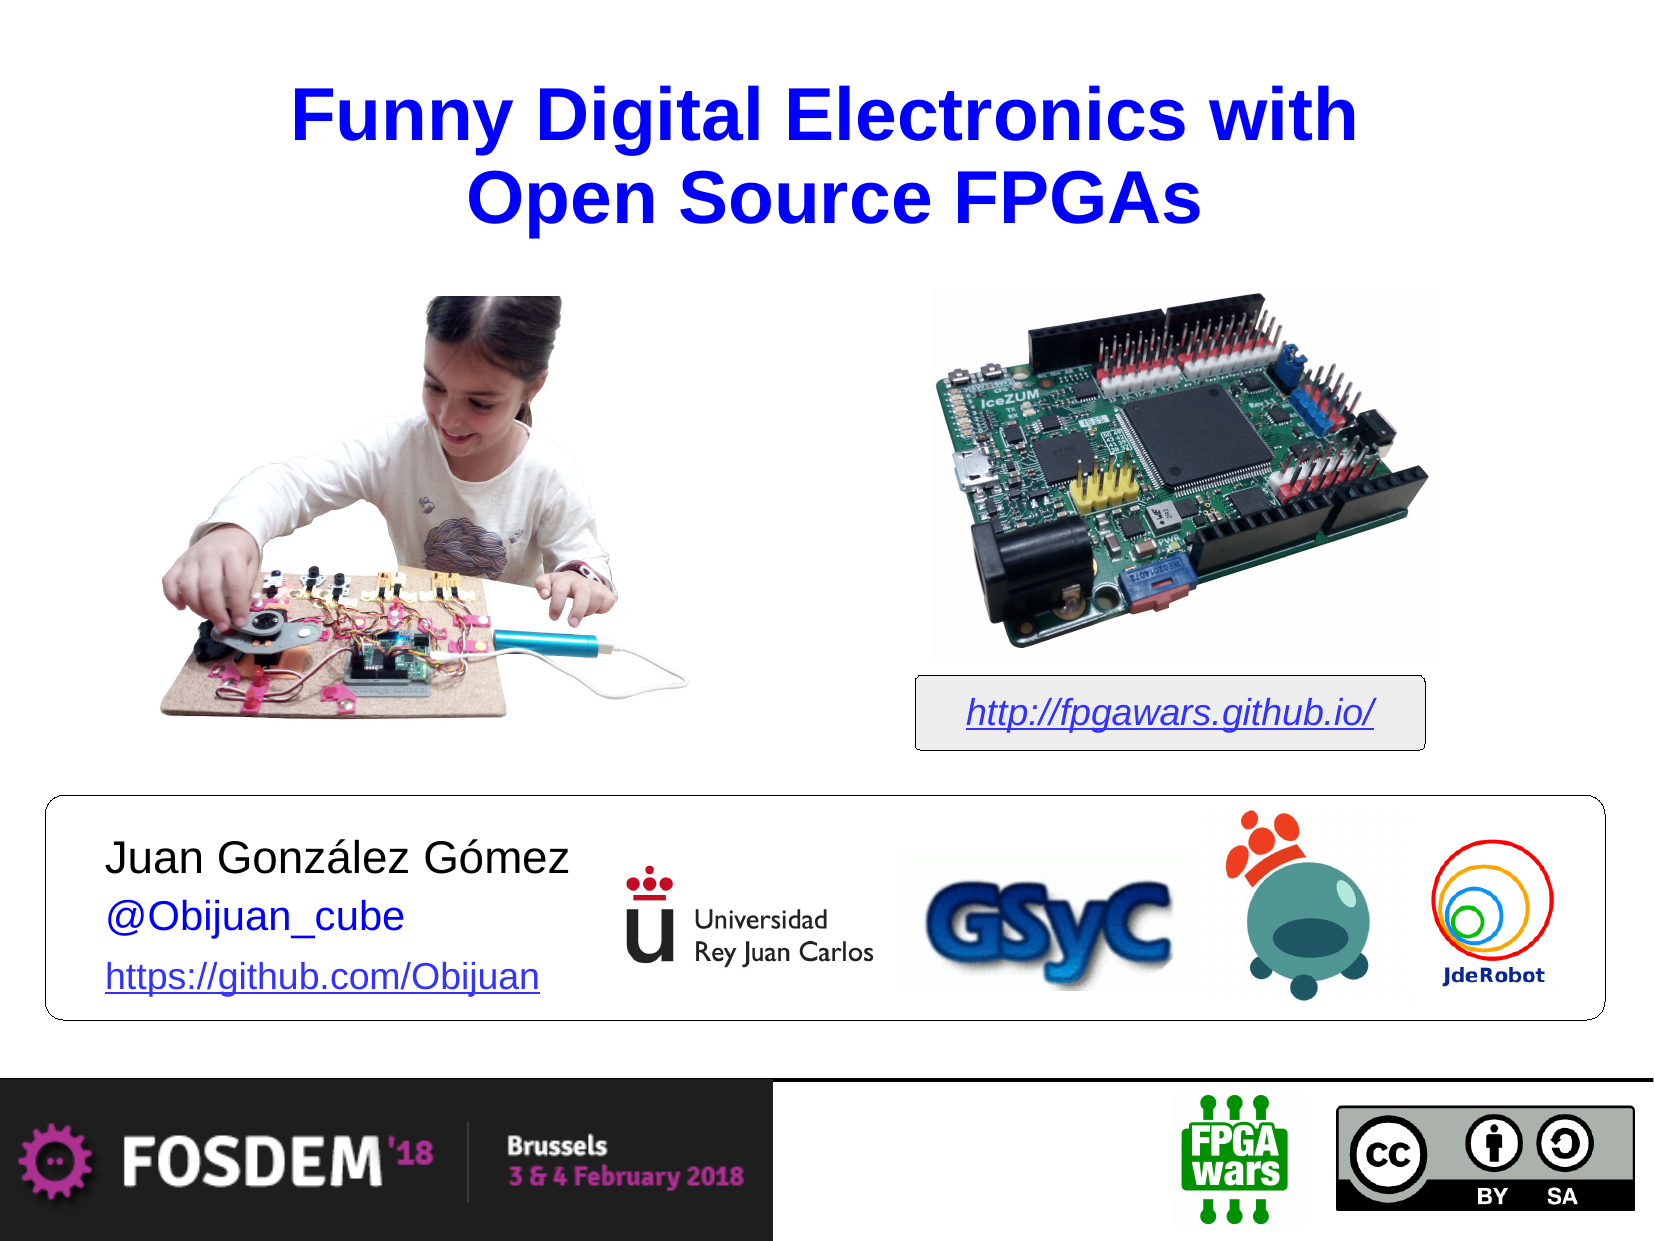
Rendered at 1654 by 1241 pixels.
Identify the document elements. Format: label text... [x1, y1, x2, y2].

picture [900, 855, 1196, 991]
title Funny Digital Electronics with Open Source FPGAs [165, 45, 1486, 268]
picture [1200, 810, 1576, 1006]
text_box @Obijuan_cube [90, 885, 451, 961]
picture [930, 287, 1441, 661]
text_box https://github.com/Obijuan [90, 948, 556, 1006]
picture [135, 296, 721, 736]
picture [610, 855, 886, 976]
picture [0, 1079, 773, 1241]
picture [1170, 1094, 1306, 1230]
text_box http://fpgawars.github.io/ [915, 675, 1426, 751]
picture [1336, 1094, 1636, 1221]
text_box Juan González Gómez [90, 825, 601, 916]
text_box [45, 795, 1606, 1021]
